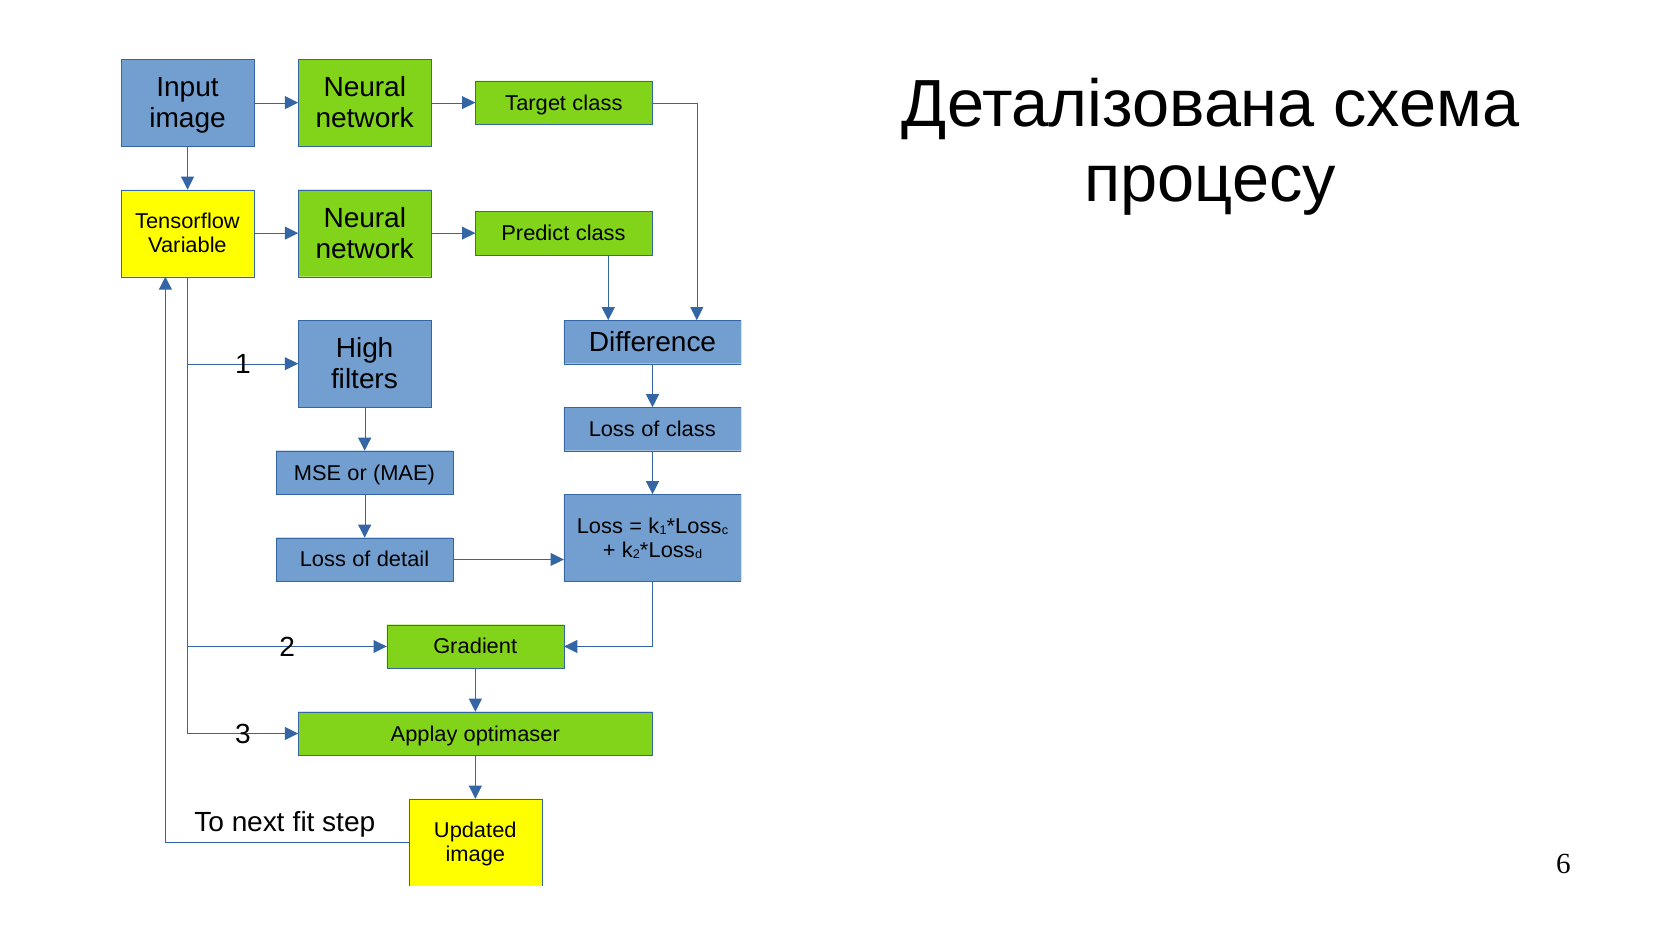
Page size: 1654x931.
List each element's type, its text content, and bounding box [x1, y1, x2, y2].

text_box Деталізована схема процесу [826, 59, 1595, 224]
picture [121, 59, 742, 886]
